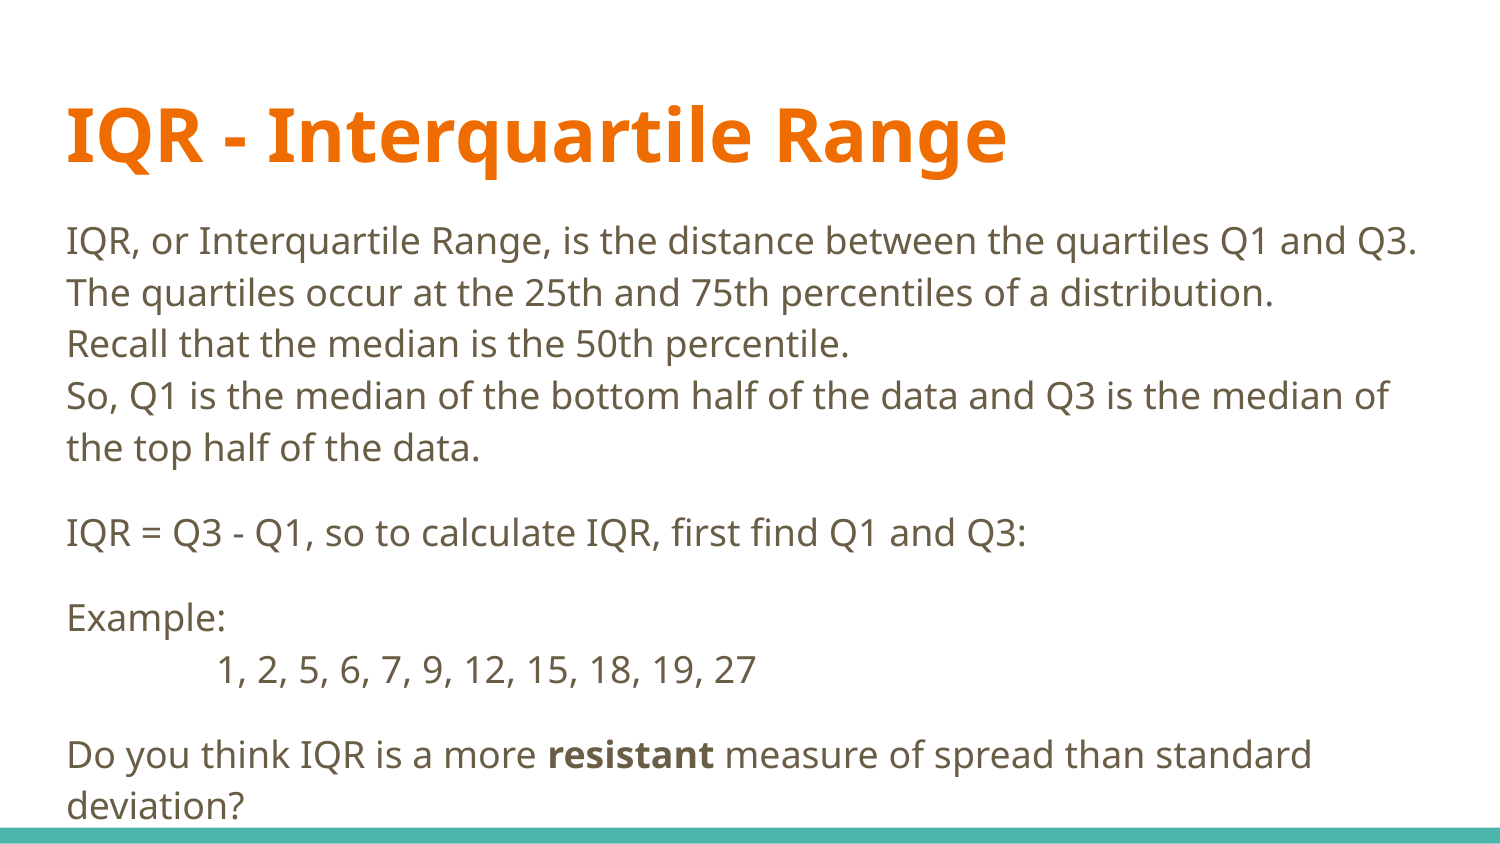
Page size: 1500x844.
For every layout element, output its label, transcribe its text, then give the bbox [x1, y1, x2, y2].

title IQR - Interquartile Range [51, 72, 1449, 189]
list IQR, or Interquartile Range, is the distance between the quartiles Q1 and Q3. The quartiles occur at the 25th and 75th percentiles of a distribution. Recall that the median is the 50th percentile. So, Q1 is the median of the bottom half of the data and Q3 is the median of the top half of the data. IQR = Q3 - Q1, so to calculate IQR, first find Q1 and Q3: Example: 1, 2, 5, 6, 7, 9, 12, 15, 18, 19, 27 Do you think IQR is a more resistant measure of spread than standard deviation? [51, 195, 1449, 812]
